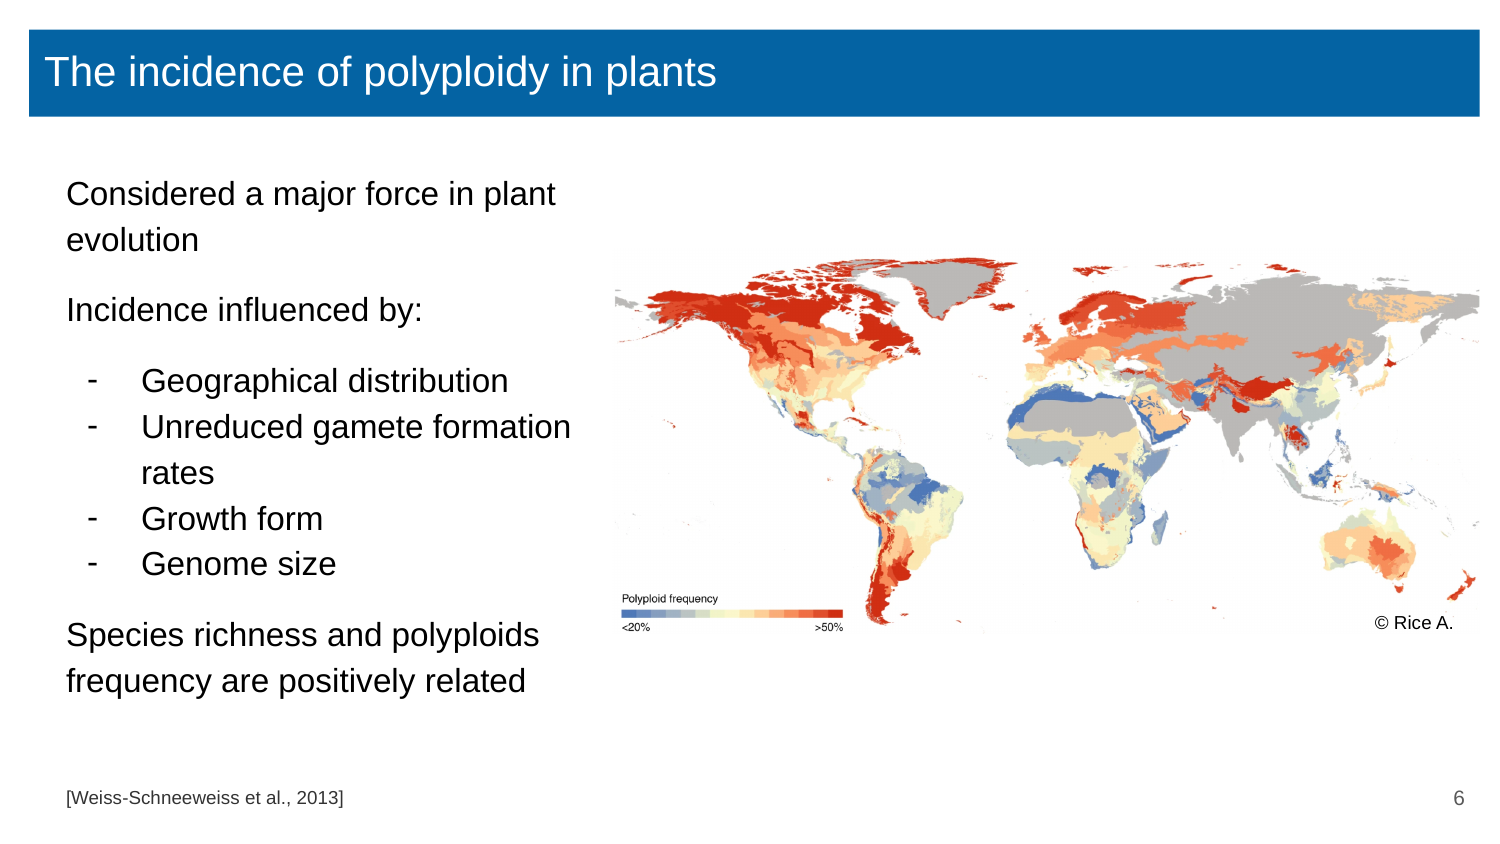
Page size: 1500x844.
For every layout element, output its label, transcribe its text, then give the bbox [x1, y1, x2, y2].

title The incidence of polyploidy in plants [29, 29, 1480, 117]
text_box © Rice A. [1359, 600, 1480, 644]
slide_number [Weiss-Schneeweiss et al., 2013] [51, 764, 382, 830]
picture [613, 248, 1480, 634]
list Considered a major force in plant evolution Incidence influenced by: Geographical distribution Unreduced gamete formation rates Growth form Genome size Species richness and polyploids frequency are positively related [51, 117, 613, 750]
slide_number <number> [1389, 764, 1480, 830]
